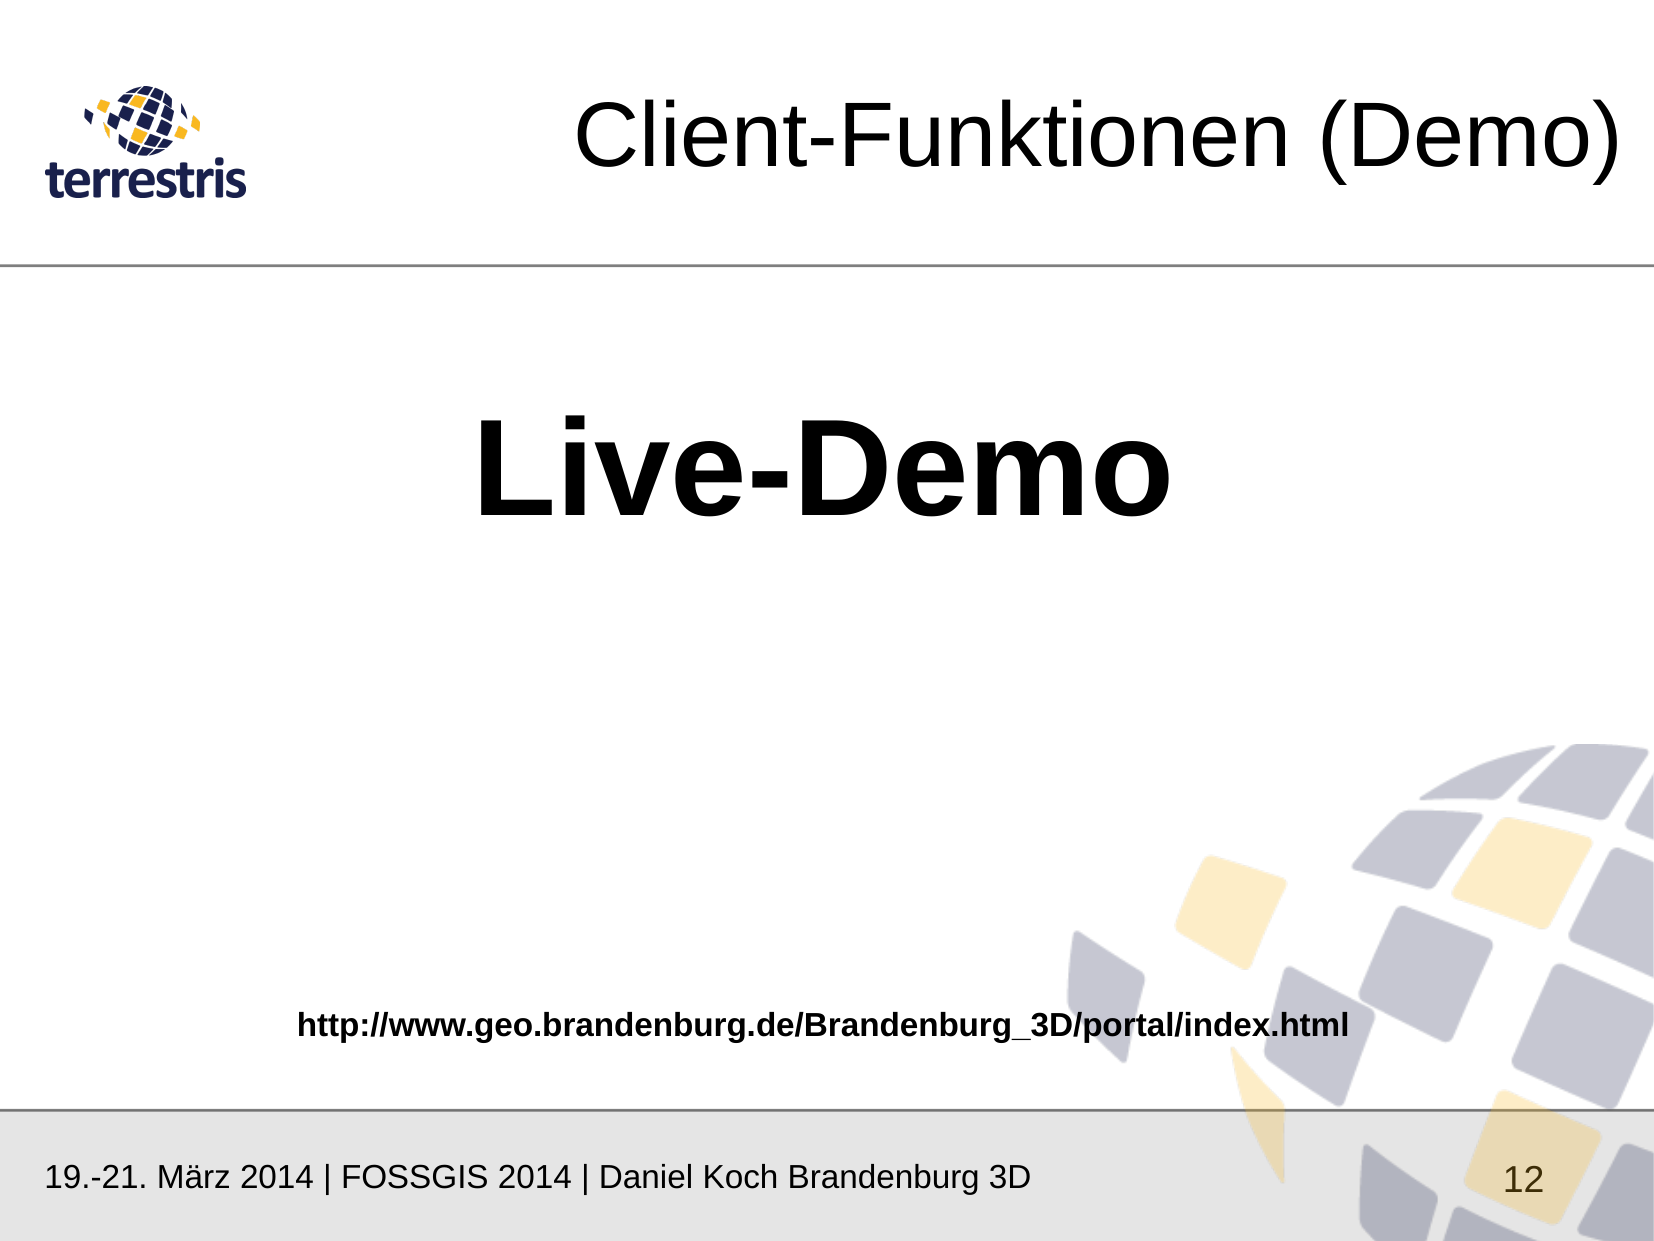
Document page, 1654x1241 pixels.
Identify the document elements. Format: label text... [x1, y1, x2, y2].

text_box Live-Demo http://www.geo.brandenburg.de/Brandenburg_3D/portal/index.html [100, 383, 1548, 1052]
title Client-Funktionen (Demo) [295, 31, 1624, 239]
picture [1037, 744, 1654, 1241]
picture [45, 86, 246, 198]
